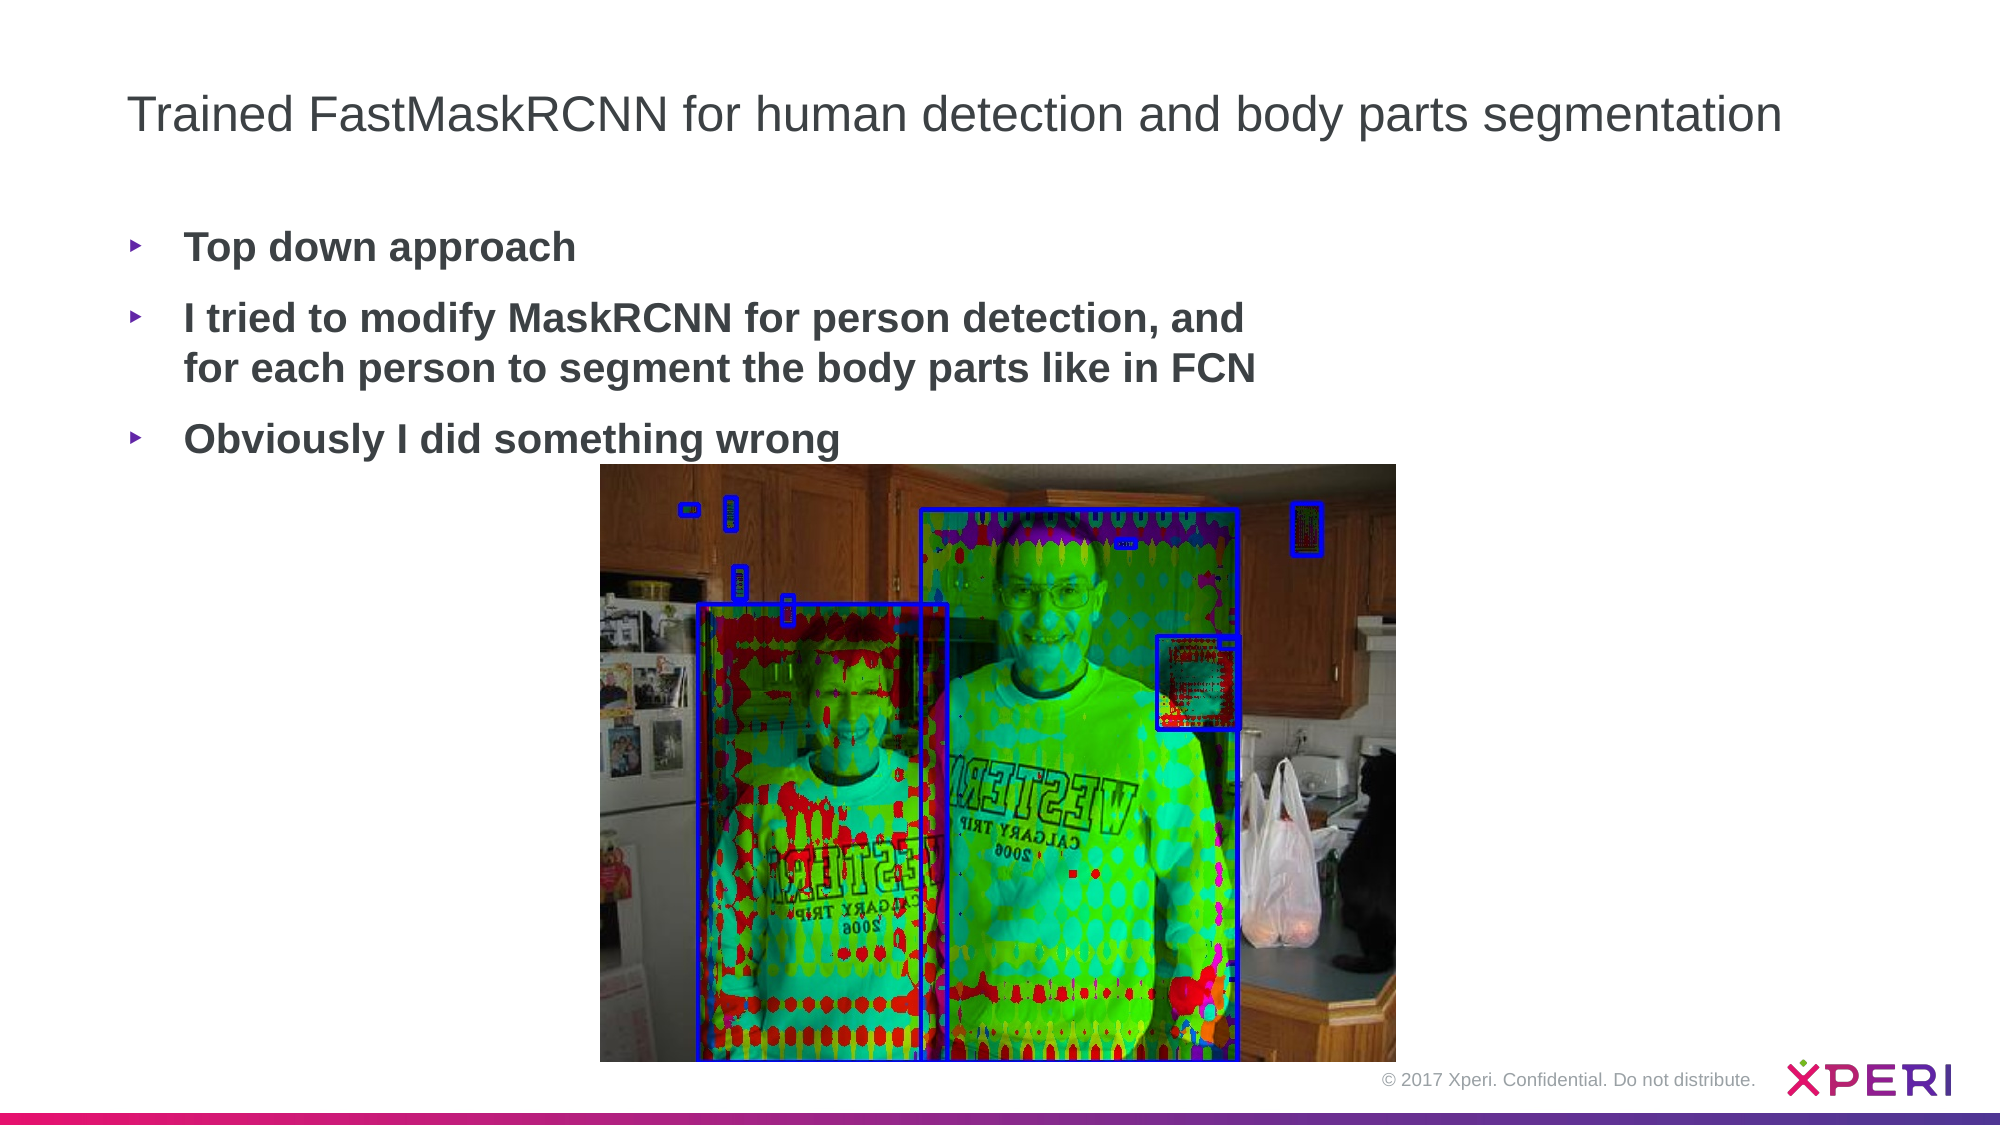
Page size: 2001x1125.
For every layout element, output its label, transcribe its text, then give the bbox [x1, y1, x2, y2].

list Top down approach I tried to modify MaskRCNN for person detection, and for each person to segment the body parts like in FCN Obviously I did something wrong [127, 220, 1306, 1009]
picture [0, 0, 2000, 1125]
title Trained FastMaskRCNN for human detection and body parts segmentation [126, 81, 1872, 157]
